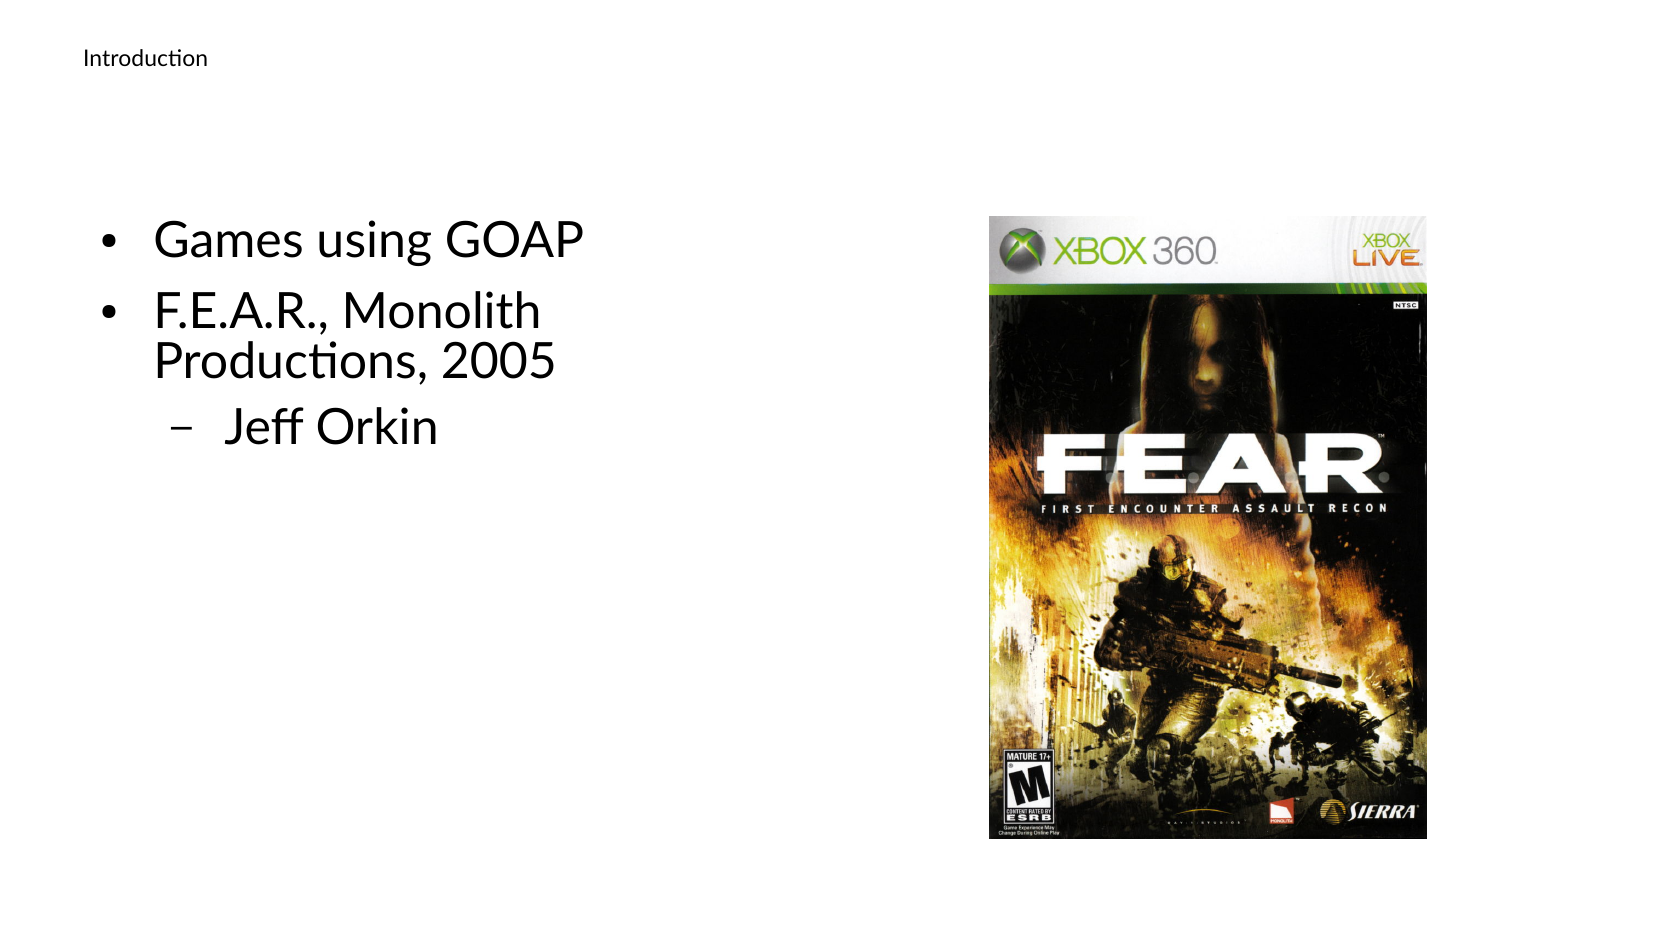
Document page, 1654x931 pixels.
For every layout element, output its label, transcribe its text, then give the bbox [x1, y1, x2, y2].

picture [897, 216, 1519, 839]
title Introduction [83, 0, 1571, 119]
list Games using GOAP F.E.A.R., Monolith Productions, 2005 Jeff Orkin [82, 217, 809, 839]
